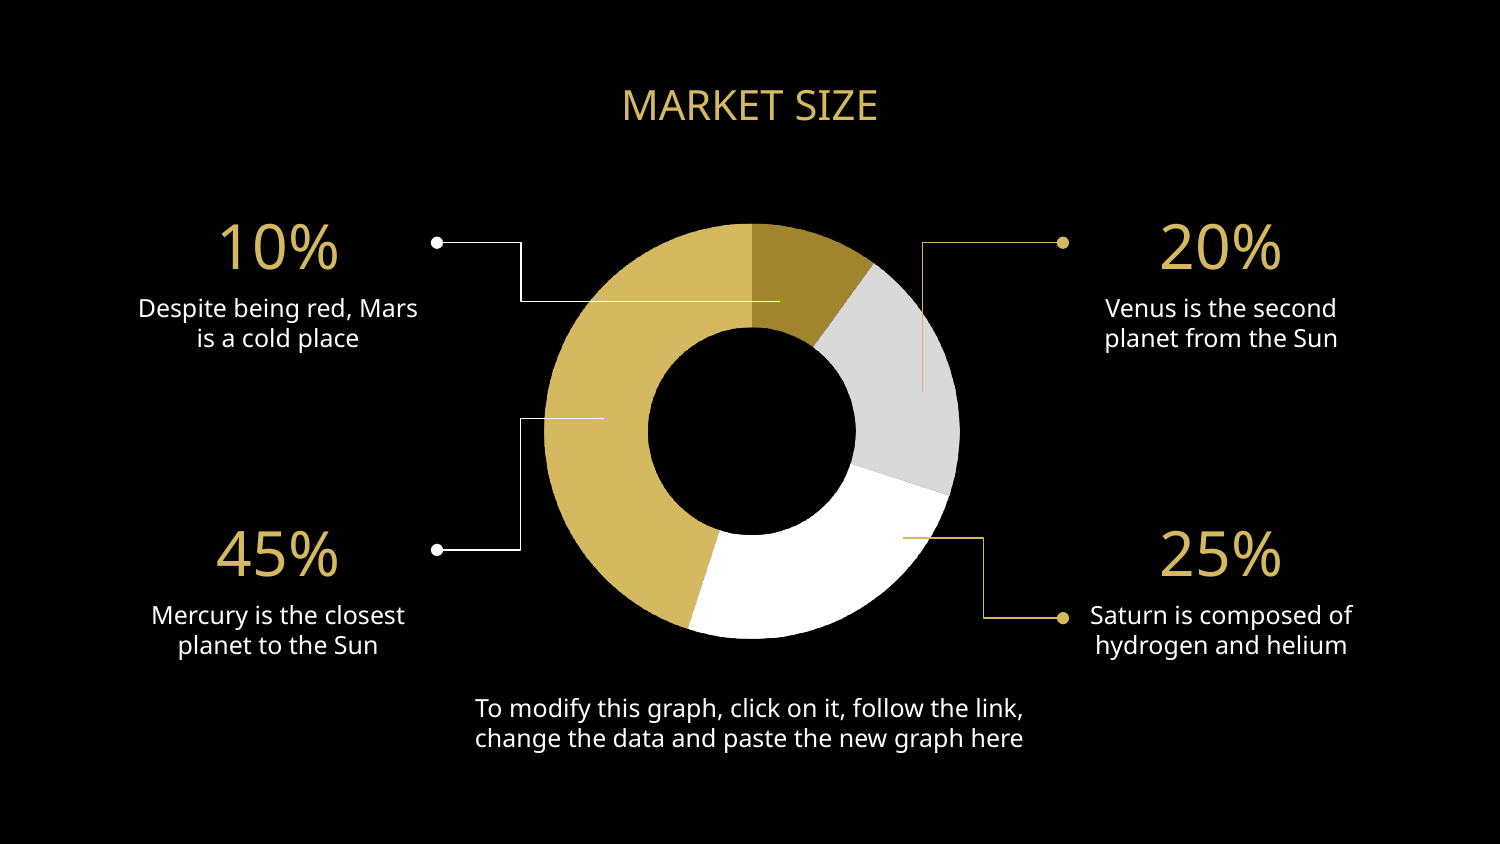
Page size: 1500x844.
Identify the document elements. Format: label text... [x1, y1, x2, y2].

text_box Mercury is the closest planet to the Sun [119, 585, 437, 652]
title 25% [1063, 496, 1381, 585]
text_box Venus is the second planet from the Sun [1062, 278, 1381, 344]
title 10% [119, 188, 437, 278]
title MARKET SIZE [348, 60, 1152, 144]
text_box To modify this graph, click on it, follow the link, change the data and paste the new graph here [436, 677, 1063, 761]
text_box Despite being red, Mars is a cold place [119, 278, 437, 344]
title 20% [1063, 188, 1381, 278]
title 45% [119, 496, 437, 585]
picture [522, 200, 978, 662]
text_box Saturn is composed of hydrogen and helium [1062, 585, 1381, 652]
